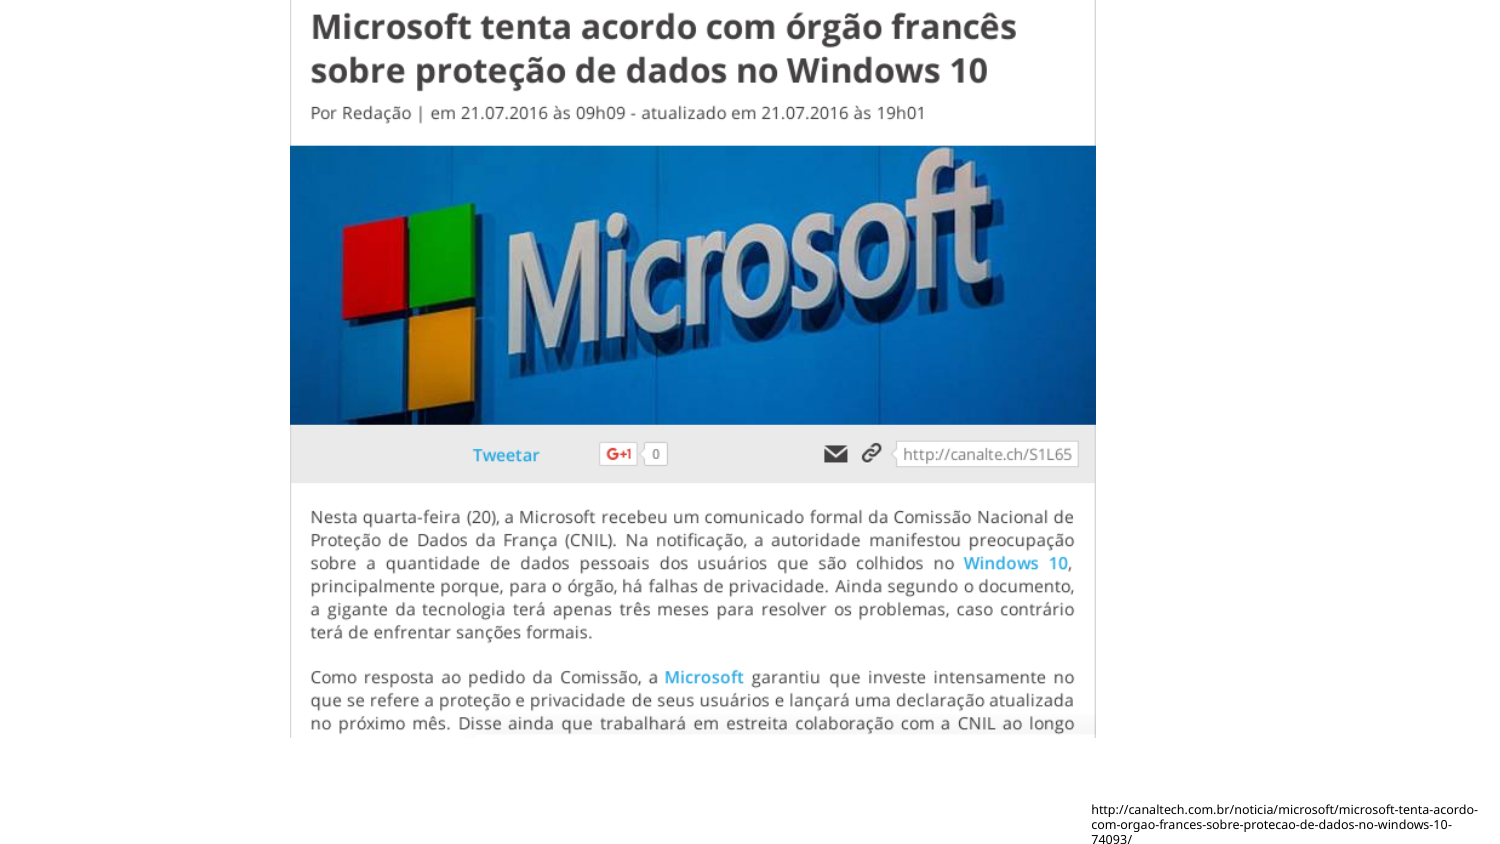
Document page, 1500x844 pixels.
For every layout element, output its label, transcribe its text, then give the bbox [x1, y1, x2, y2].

picture [290, 0, 1096, 738]
text_box http://canaltech.com.br/noticia/microsoft/microsoft-tenta-acordo-com-orgao-frances-sobre-protecao-de-dados-no-windows-10-74093/ [1076, 787, 1500, 844]
